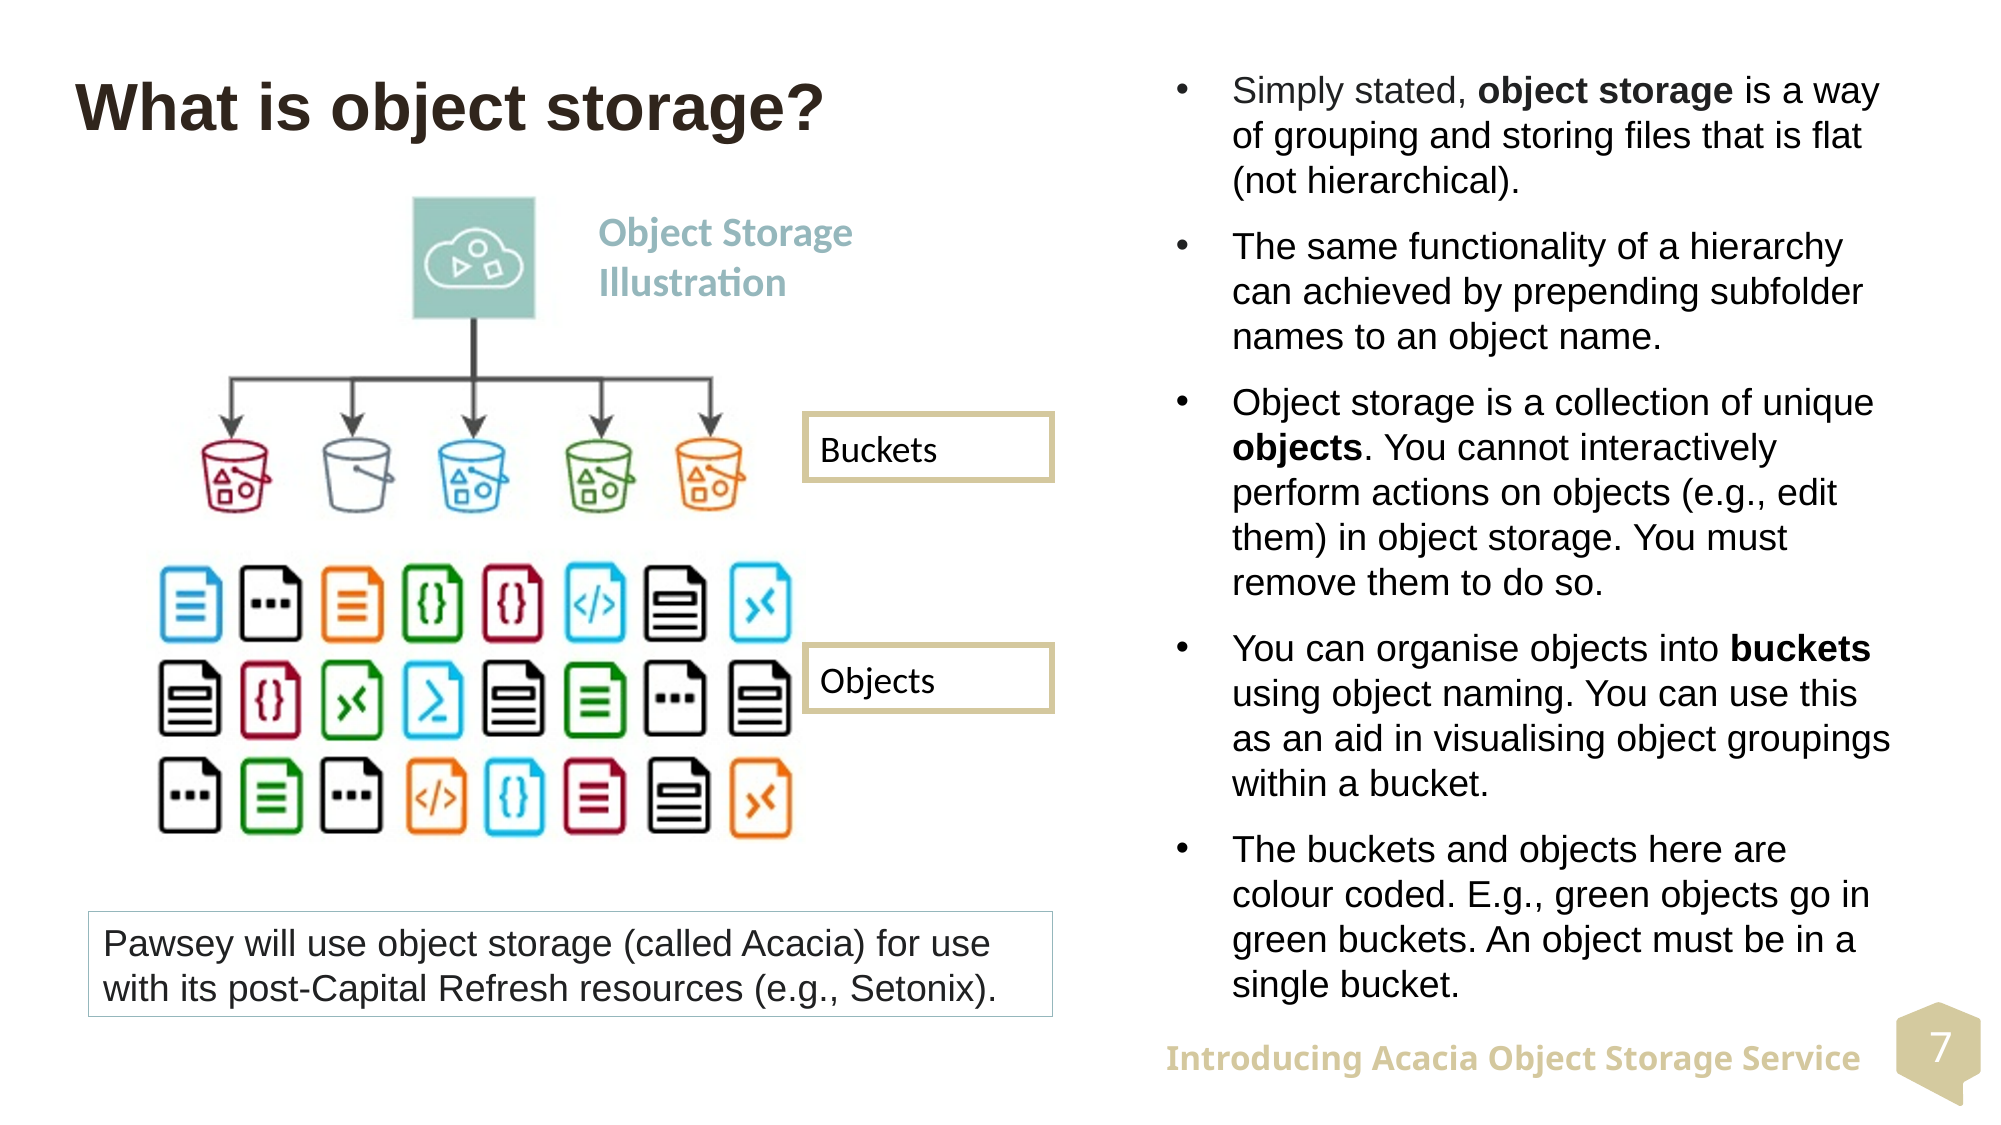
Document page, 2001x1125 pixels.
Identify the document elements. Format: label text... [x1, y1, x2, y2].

text_box Pawsey will use object storage (called Acacia) for use with its post-Capital Refresh resources (e.g., Setonix). [88, 911, 1053, 1017]
title What is object storage? [60, 18, 1939, 189]
text_box Object Storage Illustration [583, 197, 909, 313]
list Introducing Acacia Object Storage Service [1021, 1023, 1878, 1082]
text_box Objects [805, 645, 1053, 711]
text_box Simply stated, object storage is a way of grouping and storing files that is flat (not hierarchical). The same functionality of a hierarchy can achieved by prepending subfolder names to an object name. Object storage is a collection of unique objects. You cannot interactively perform actions on objects (e.g., edit them) in object storage. You must remove them to do so. You can organise objects into buckets using object naming. You can use this as an aid in visualising object groupings within a bucket. The buckets and objects here are colour coded. E.g., green objects go in green buckets. An object must be in a single bucket. [1161, 58, 1913, 1013]
picture [146, 184, 806, 858]
text_box Buckets [805, 414, 1053, 480]
